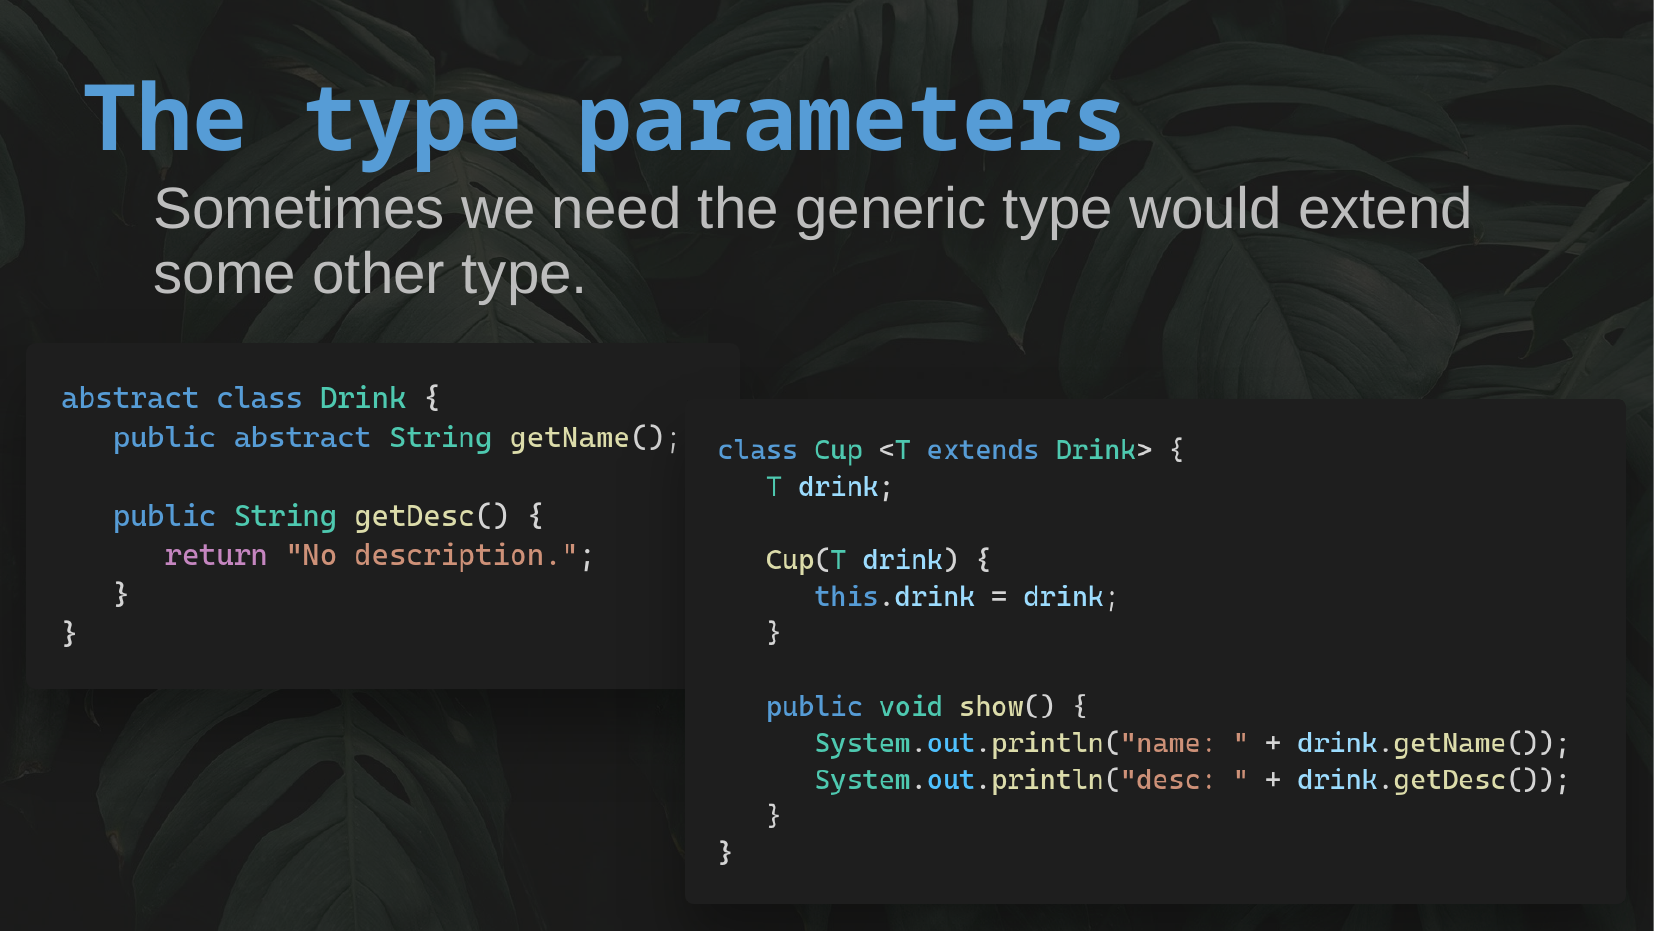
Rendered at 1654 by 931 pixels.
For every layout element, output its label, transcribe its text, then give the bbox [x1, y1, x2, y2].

title The type parameters [82, 37, 1571, 176]
list Sometimes we need the generic type would extend some other type. [82, 176, 1571, 281]
picture [0, 0, 1654, 931]
